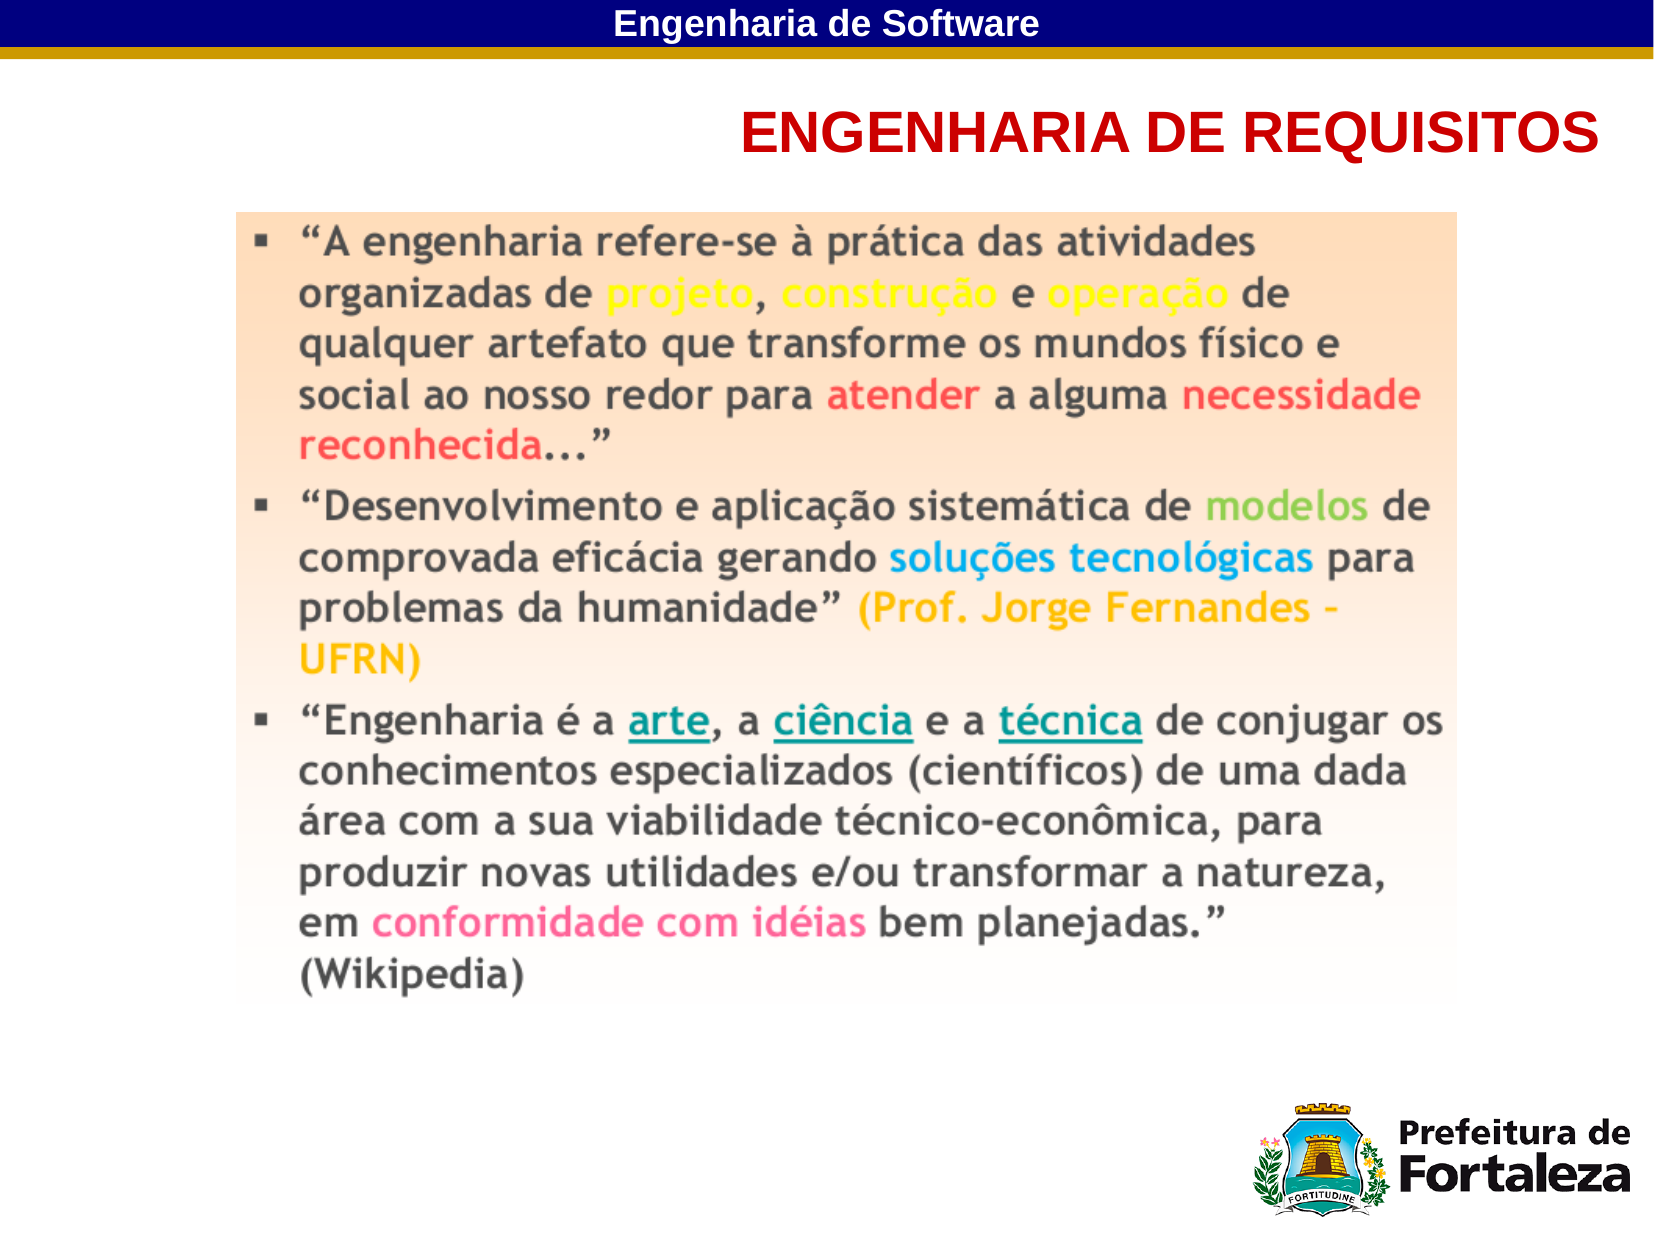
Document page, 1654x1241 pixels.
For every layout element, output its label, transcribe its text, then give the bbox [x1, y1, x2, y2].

picture [1252, 1103, 1630, 1217]
text_box Engenharia de Software [0, 0, 1654, 47]
text_box ENGENHARIA DE REQUISITOS [725, 92, 1654, 173]
picture [236, 212, 1457, 1004]
text_box [0, 47, 1654, 60]
